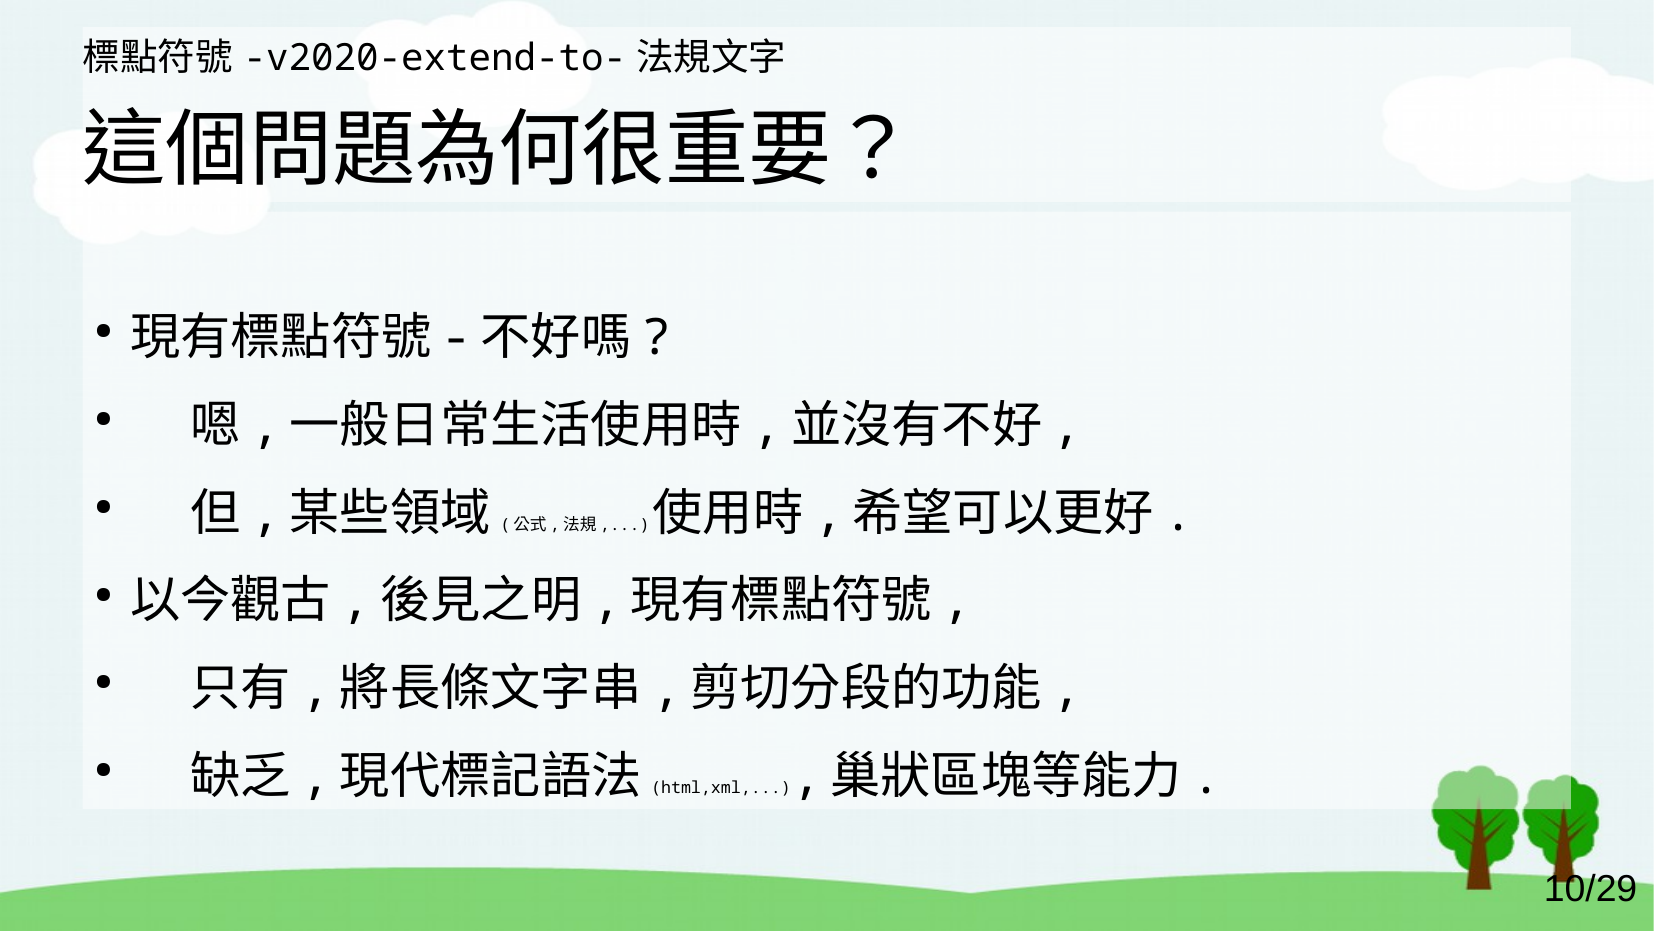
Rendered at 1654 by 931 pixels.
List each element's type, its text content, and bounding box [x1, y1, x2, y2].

picture [0, 0, 1654, 931]
title 標點符號-v2020-extend-to-法規文字 這個問題為何很重要？ [82, 37, 1571, 193]
list 現有標點符號-不好嗎? 嗯,一般日常生活使用時,並沒有不好, 但,某些領域(公式,法規,...)使用時,希望可以更好. 以今觀古,後見之明,現有標點符號, 只有,將長條文字串,剪切分段的功能, 缺乏,現代標記語法(html,xml,...),巢狀區塊等能力. [82, 211, 1571, 810]
text_box <編號>/29 [1192, 860, 1653, 931]
